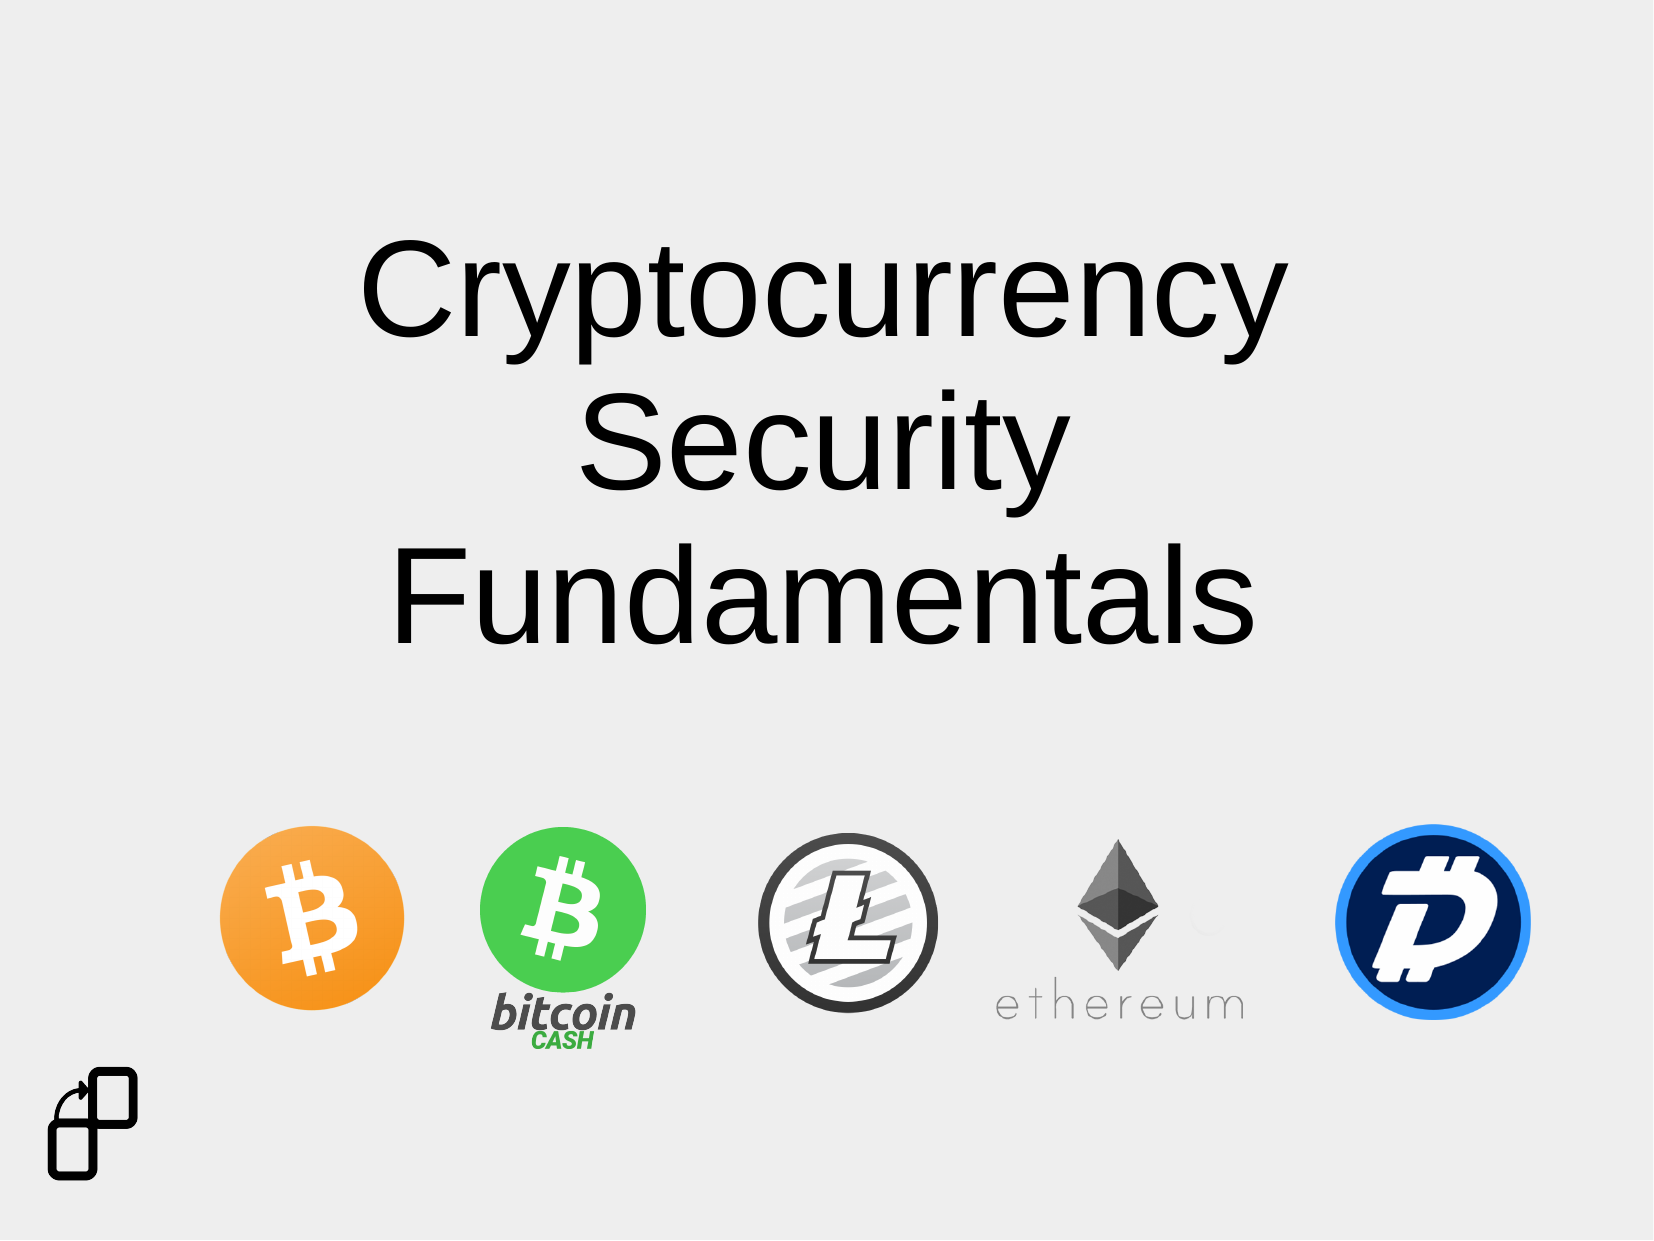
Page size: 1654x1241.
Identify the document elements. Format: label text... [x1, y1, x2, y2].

picture [188, 794, 436, 1042]
picture [480, 773, 1250, 1073]
title Cryptocurrency Security Fundamentals [71, 75, 1576, 811]
picture [30, 1062, 153, 1186]
picture [1335, 824, 1531, 1021]
